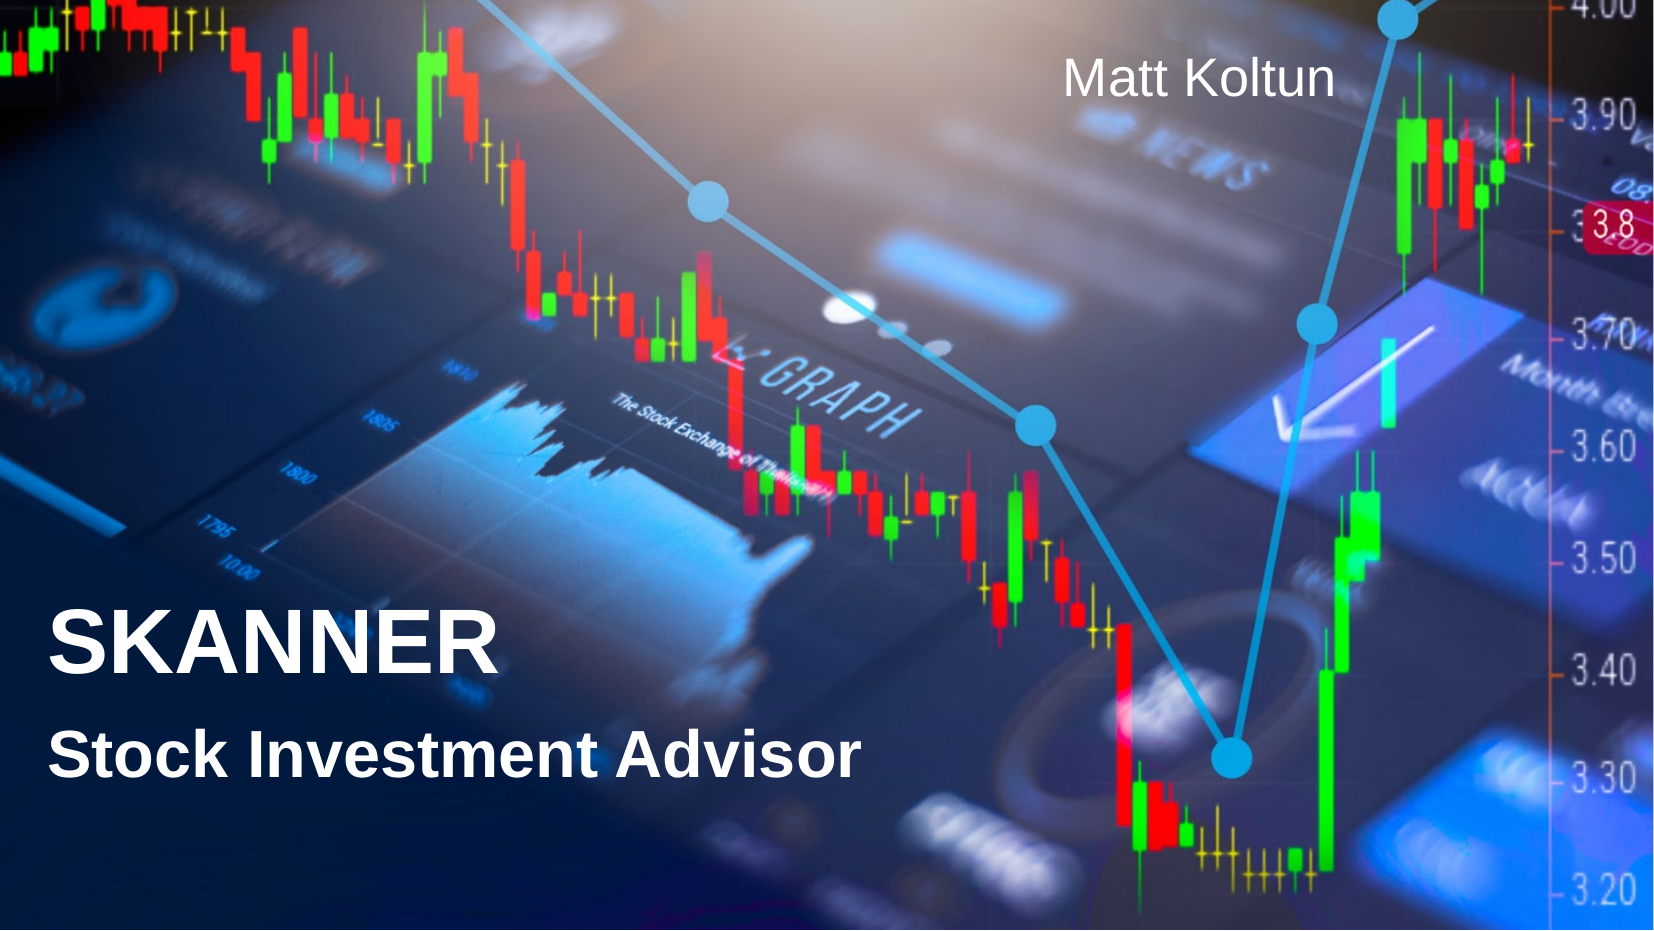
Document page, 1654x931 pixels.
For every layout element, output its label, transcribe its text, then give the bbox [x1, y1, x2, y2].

title [555, 11, 1654, 166]
picture [0, 0, 1654, 931]
list Matt Koltun [1062, 47, 1560, 222]
list SKANNER Stock Investment Advisor [47, 590, 969, 898]
